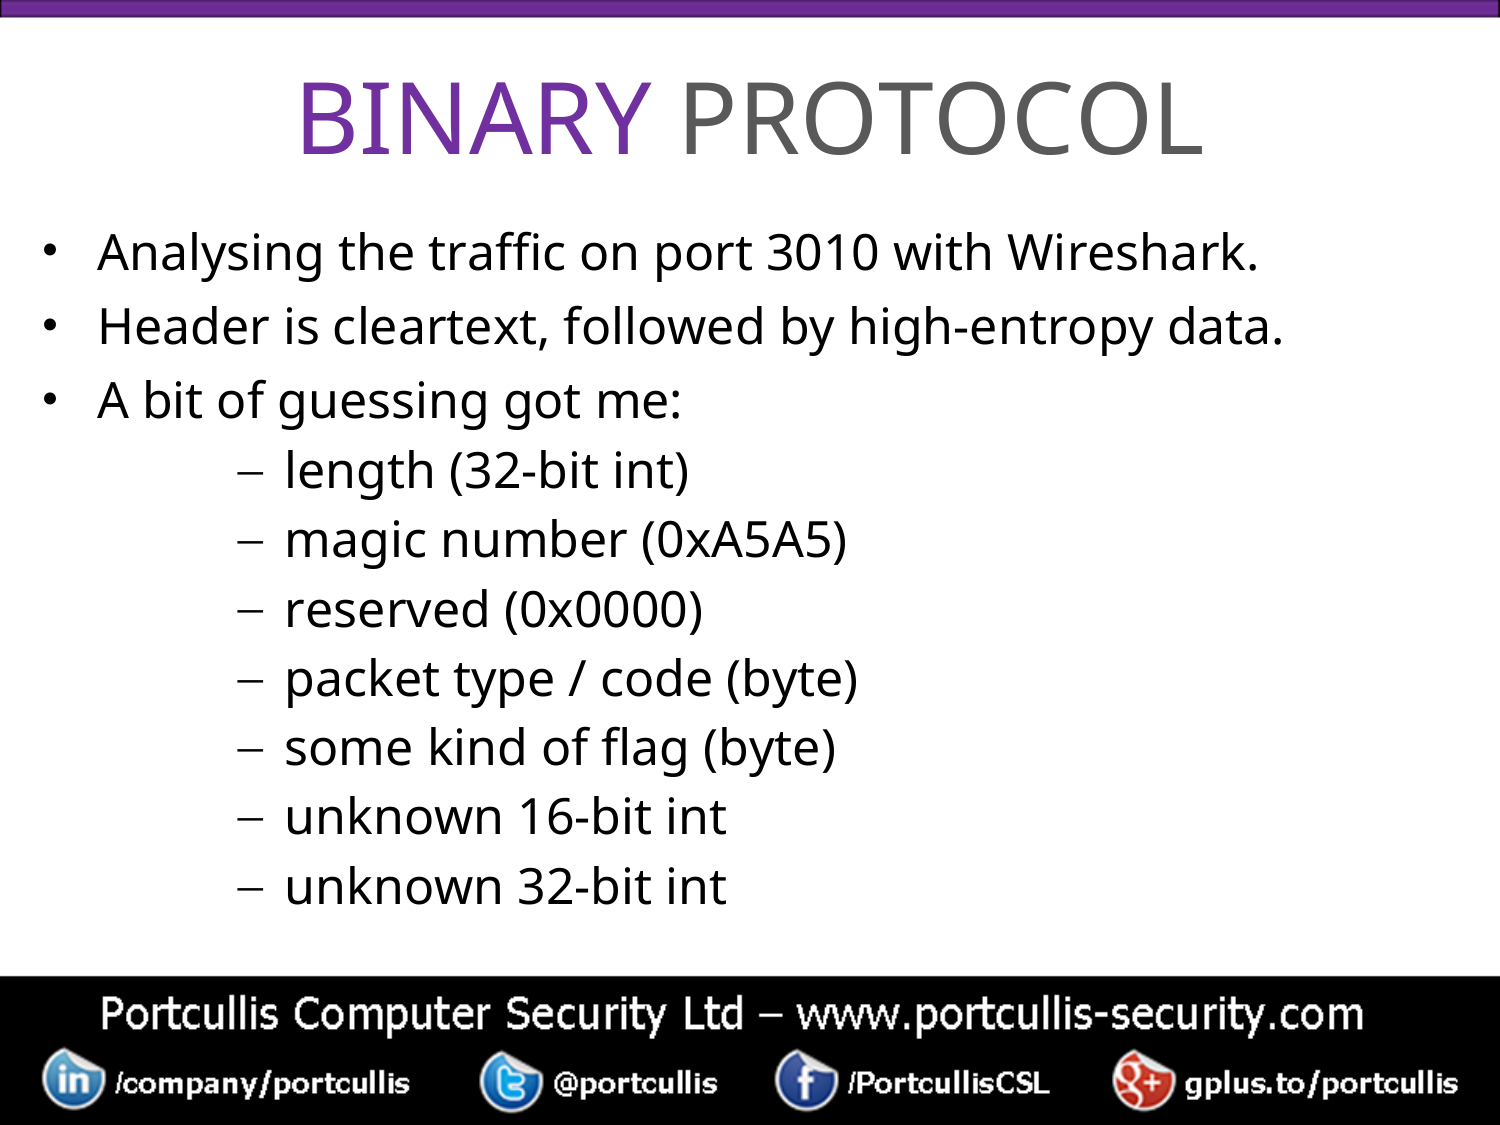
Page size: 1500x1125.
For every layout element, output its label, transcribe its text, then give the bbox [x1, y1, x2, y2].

title BINARY PROTOCOL [0, 42, 1500, 202]
list Analysing the traffic on port 3010 with Wireshark. Header is cleartext, followed by high-entropy data. A bit of guessing got me: length (32-bit int) magic number (0xA5A5) reserved (0x0000) packet type / code (byte) some kind of flag (byte) unknown 16-bit int unknown 32-bit int [41, 219, 1428, 965]
picture [0, 0, 1500, 42]
picture [0, 202, 1500, 1125]
